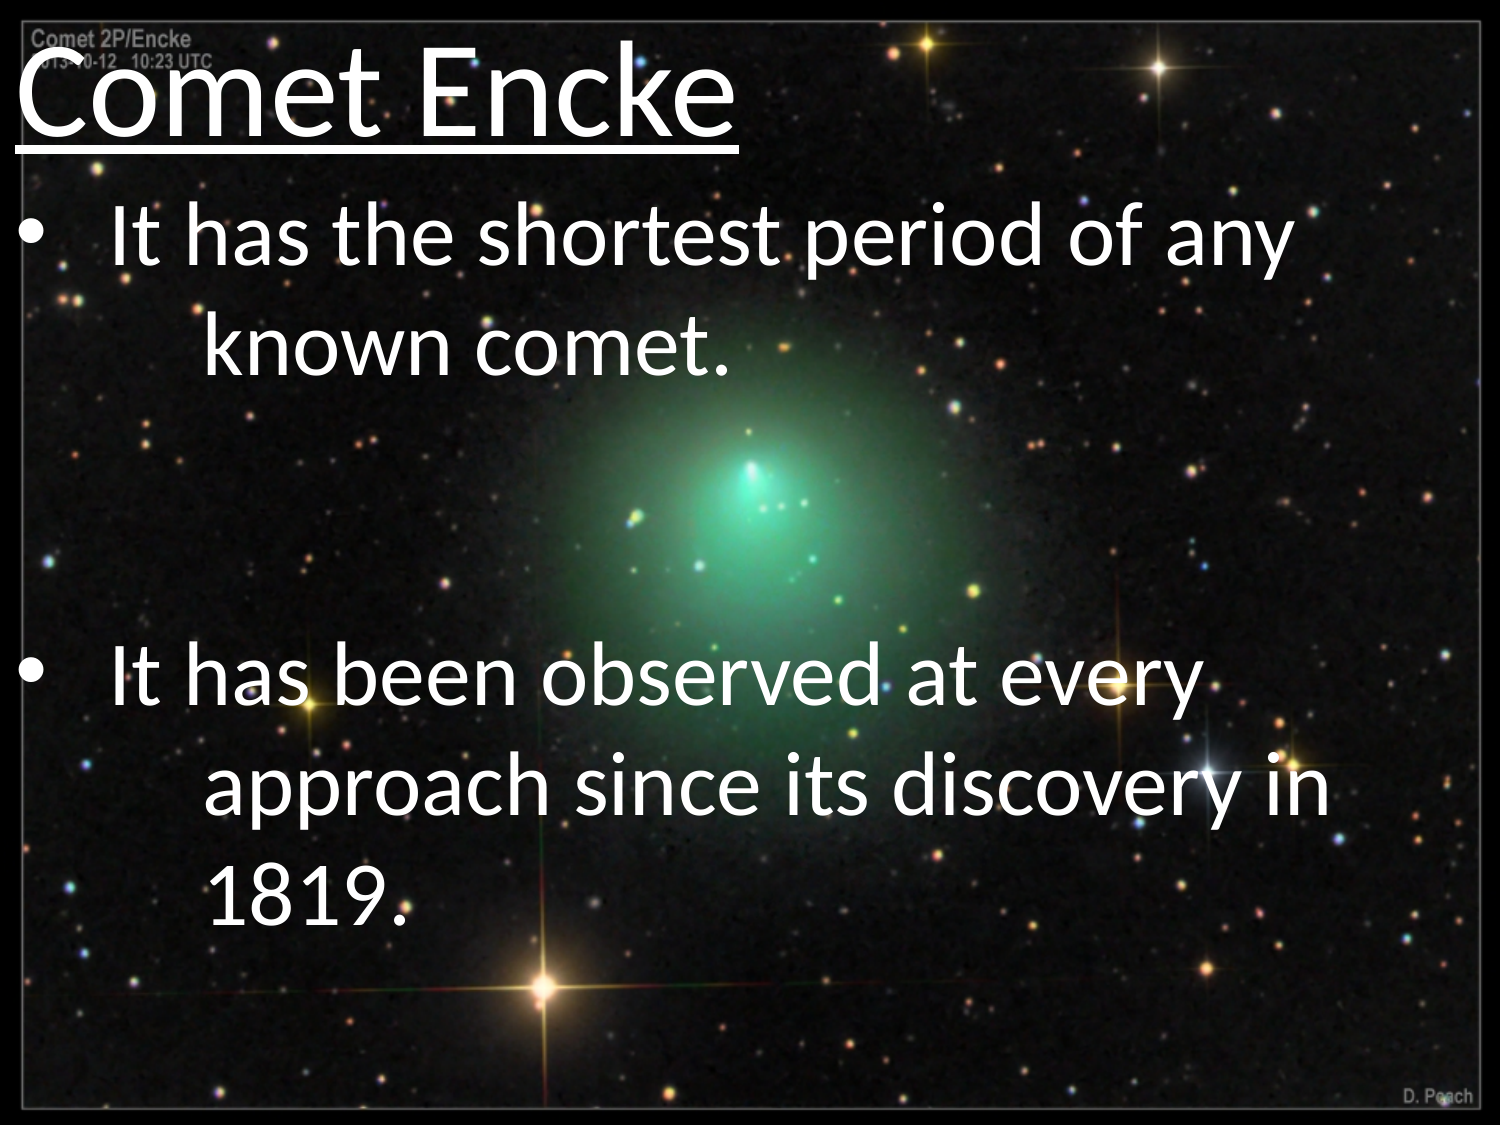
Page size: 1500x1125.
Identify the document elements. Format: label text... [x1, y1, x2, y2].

picture [0, 0, 1500, 1125]
text_box It has the shortest period of any known comet. It has been observed at every approach since its discovery in 1819. [0, 166, 1438, 960]
text_box Comet Encke [0, 0, 938, 166]
